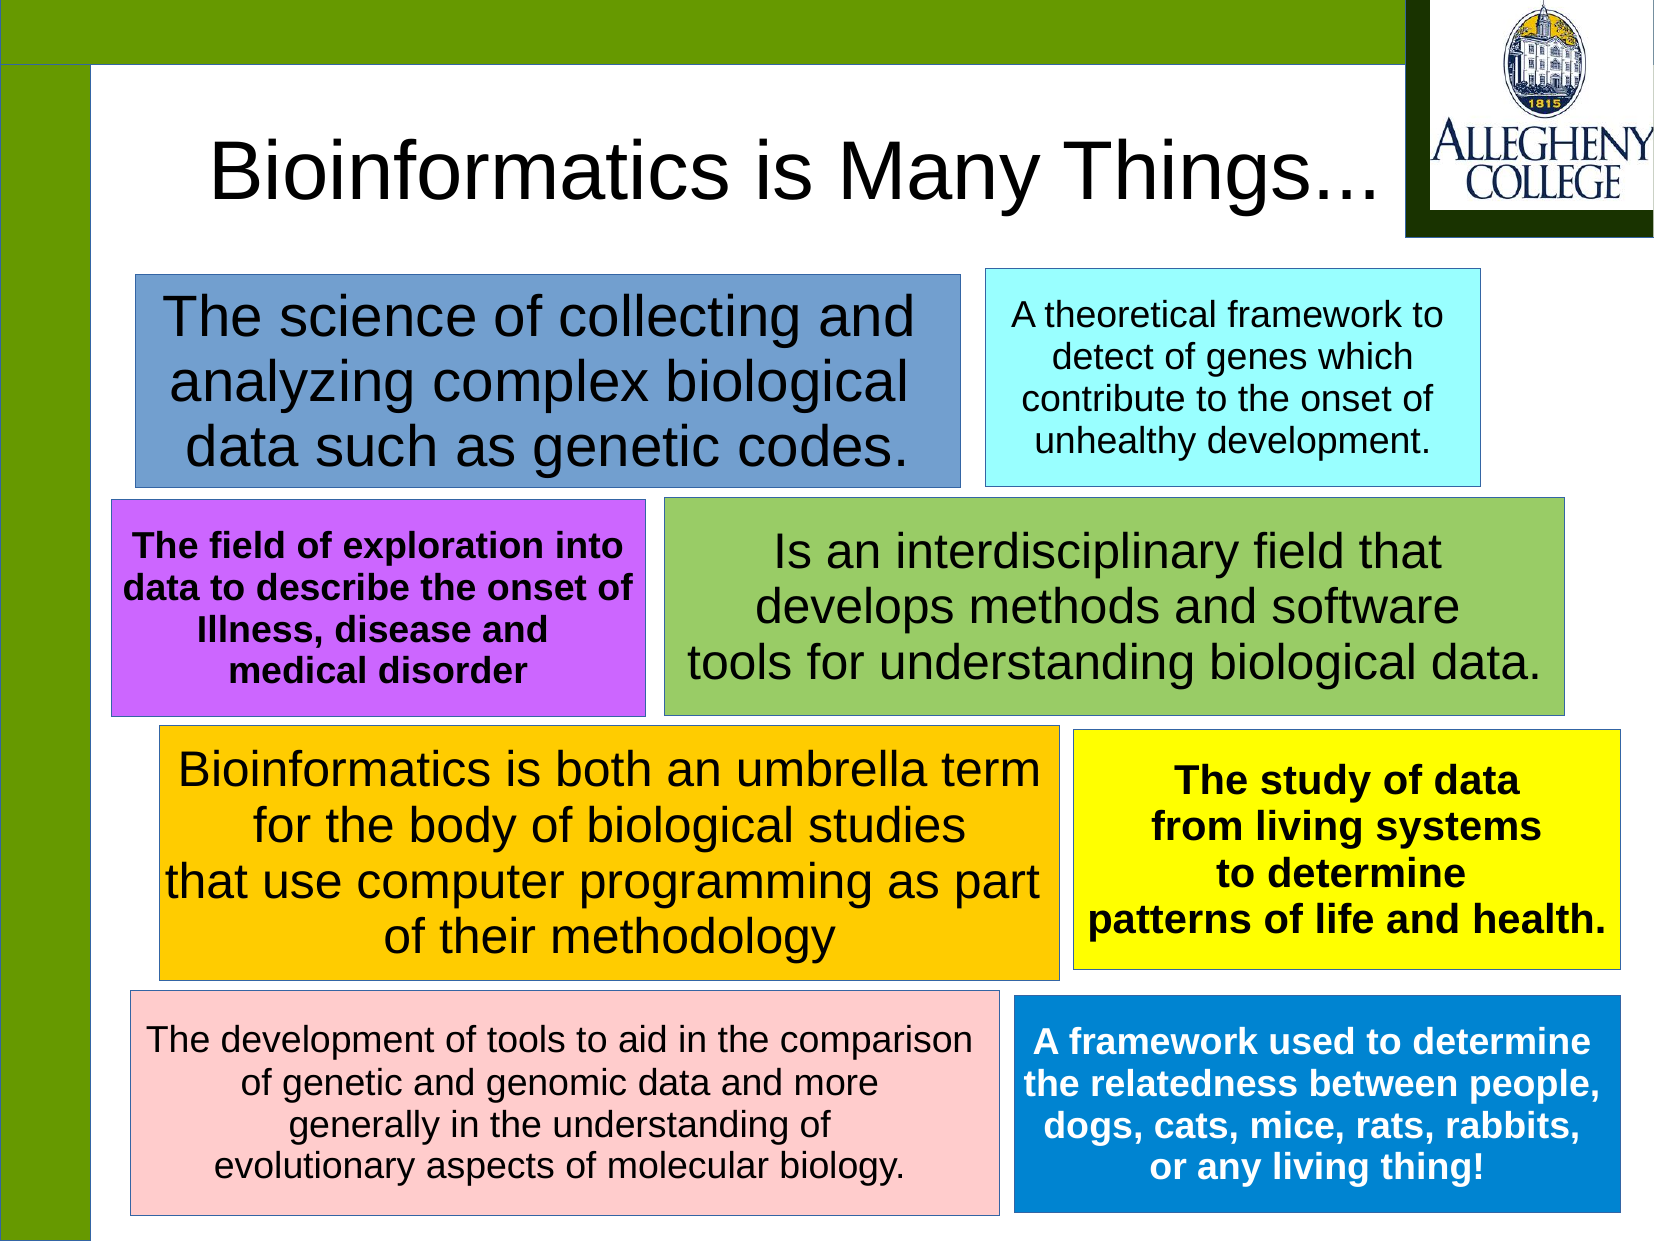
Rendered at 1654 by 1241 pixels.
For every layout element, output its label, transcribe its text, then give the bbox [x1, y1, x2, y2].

text_box A theoretical framework to detect of genes which contribute to the onset of unhealthy development. [985, 268, 1481, 487]
text_box [0, 0, 1654, 1241]
text_box Is an interdisciplinary field that develops methods and software tools for understanding biological data. [664, 497, 1565, 716]
text_box A framework used to determine the relatedness between people, dogs, cats, mice, rats, rabbits, or any living thing! [1014, 995, 1621, 1213]
text_box The study of data from living systems to determine patterns of life and health. [1073, 729, 1621, 970]
text_box The development of tools to aid in the comparison of genetic and genomic data and more generally in the understanding of evolutionary aspects of molecular biology. [130, 990, 1000, 1216]
text_box The field of exploration into data to describe the onset of Illness, disease and medical disorder [111, 499, 646, 717]
picture [1430, 0, 1654, 210]
text_box Bioinformatics is both an umbrella term for the body of biological studies that use computer programming as part of their methodology [159, 725, 1060, 981]
title Bioinformatics is Many Things... [94, 67, 1497, 275]
text_box The science of collecting and analyzing complex biological data such as genetic codes. [135, 274, 961, 488]
